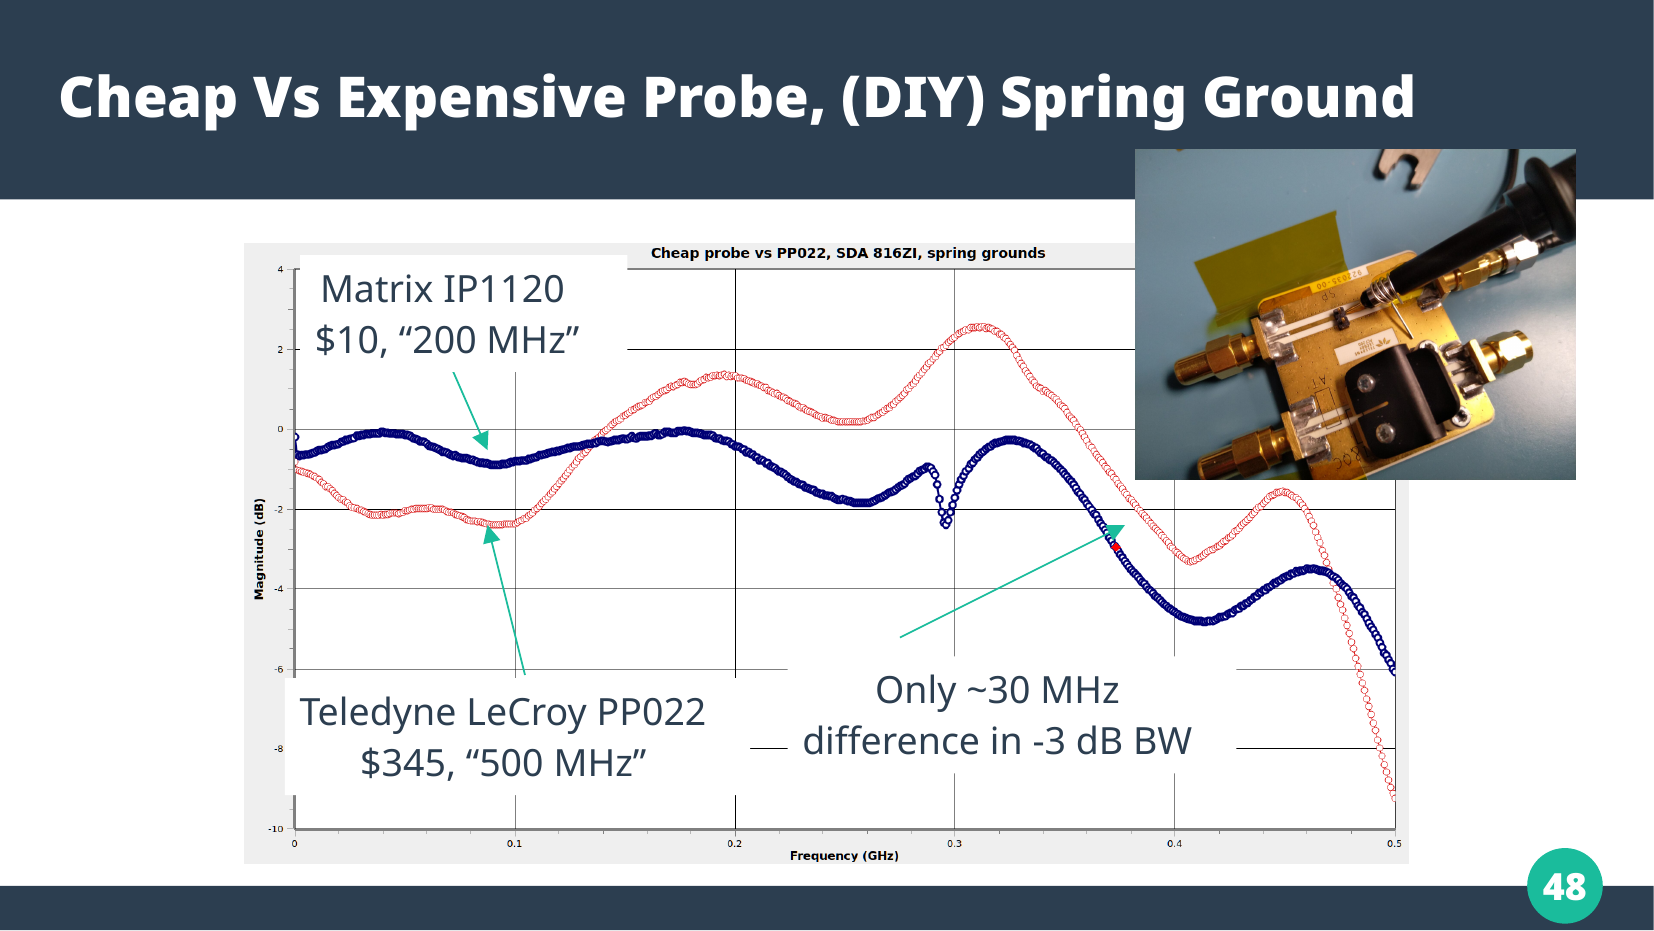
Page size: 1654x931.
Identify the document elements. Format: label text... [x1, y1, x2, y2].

text_box Teledyne LeCroy PP022 $345, “500 MHz” [284, 685, 751, 788]
title Cheap Vs Expensive Probe, (DIY) Spring Ground [59, 37, 1595, 155]
text_box Matrix IP1120 $10, “200 MHz” [300, 262, 628, 365]
picture [244, 149, 1576, 864]
text_box Only ~30 MHz difference in -3 dB BW [787, 663, 1237, 766]
